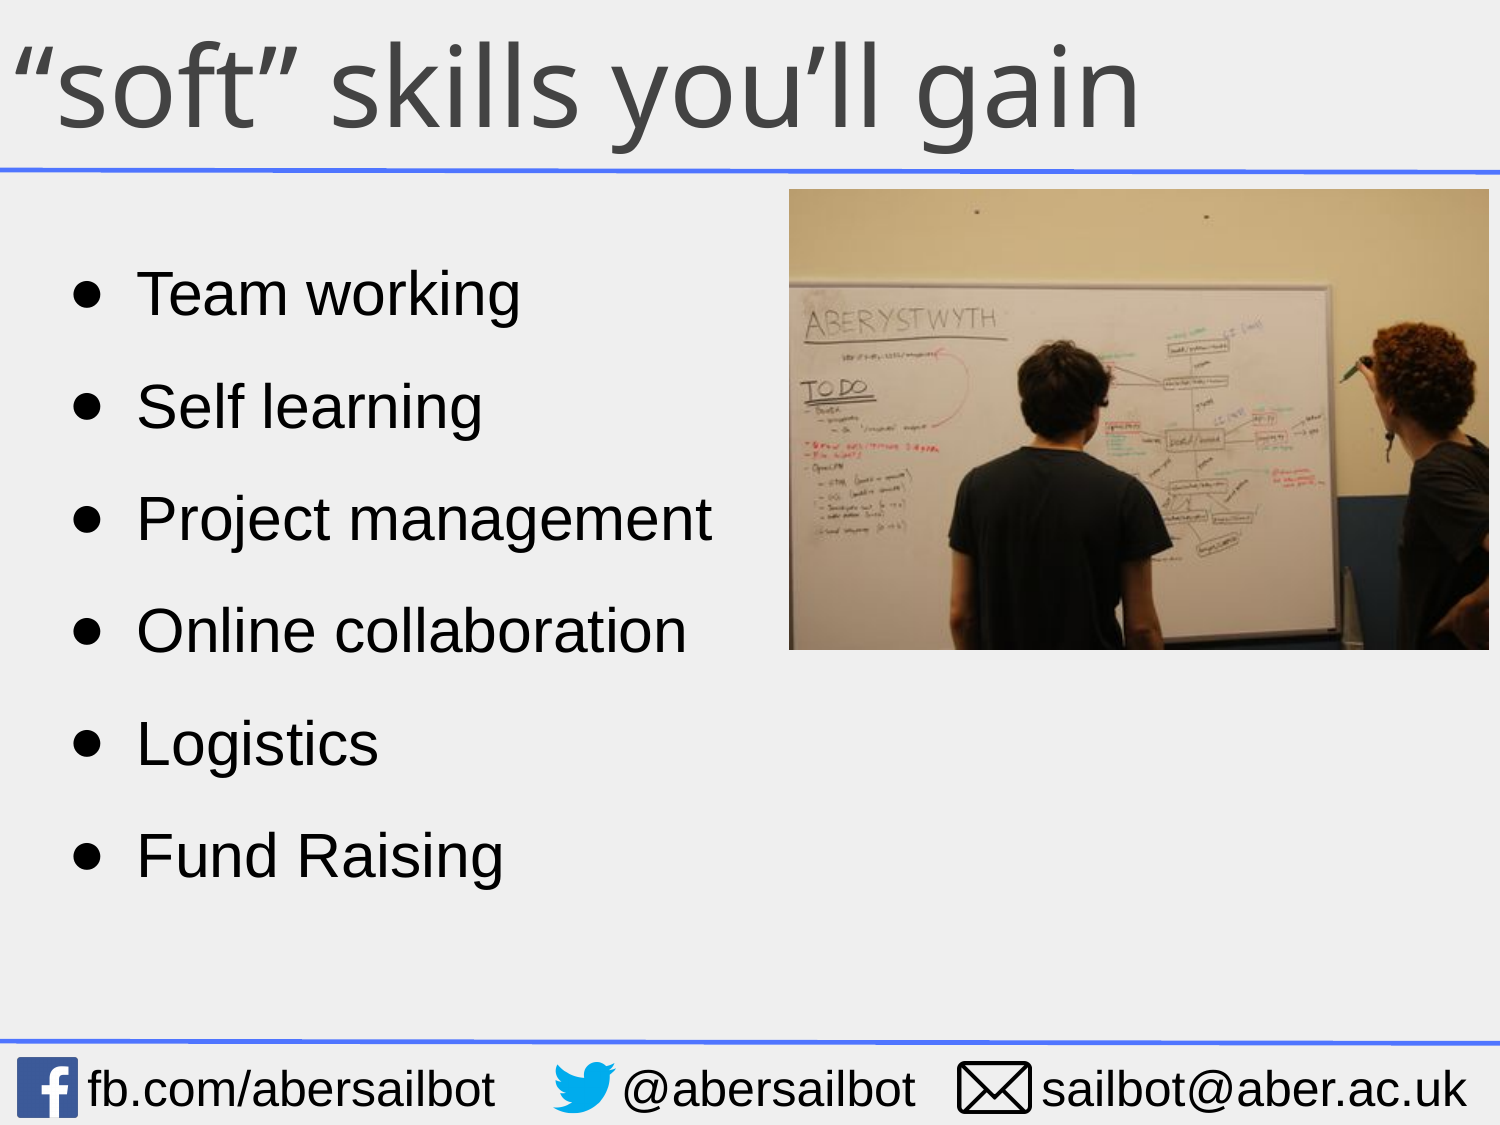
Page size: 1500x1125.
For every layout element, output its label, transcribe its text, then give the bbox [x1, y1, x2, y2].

text_box fb.com/abersailbot @abersailbot sailbot@aber.ac.uk [0, 1044, 1500, 1125]
text_box Team working Self learning Project management Online collaboration Logistics Fund Raising [47, 200, 1440, 768]
picture [957, 1061, 1032, 1115]
text_box “soft” skills you’ll gain [0, 0, 1500, 169]
picture [16, 1056, 79, 1119]
text_box “soft” skills you’ll gain [0, 173, 1500, 182]
picture [789, 189, 1489, 650]
picture [553, 1056, 616, 1119]
